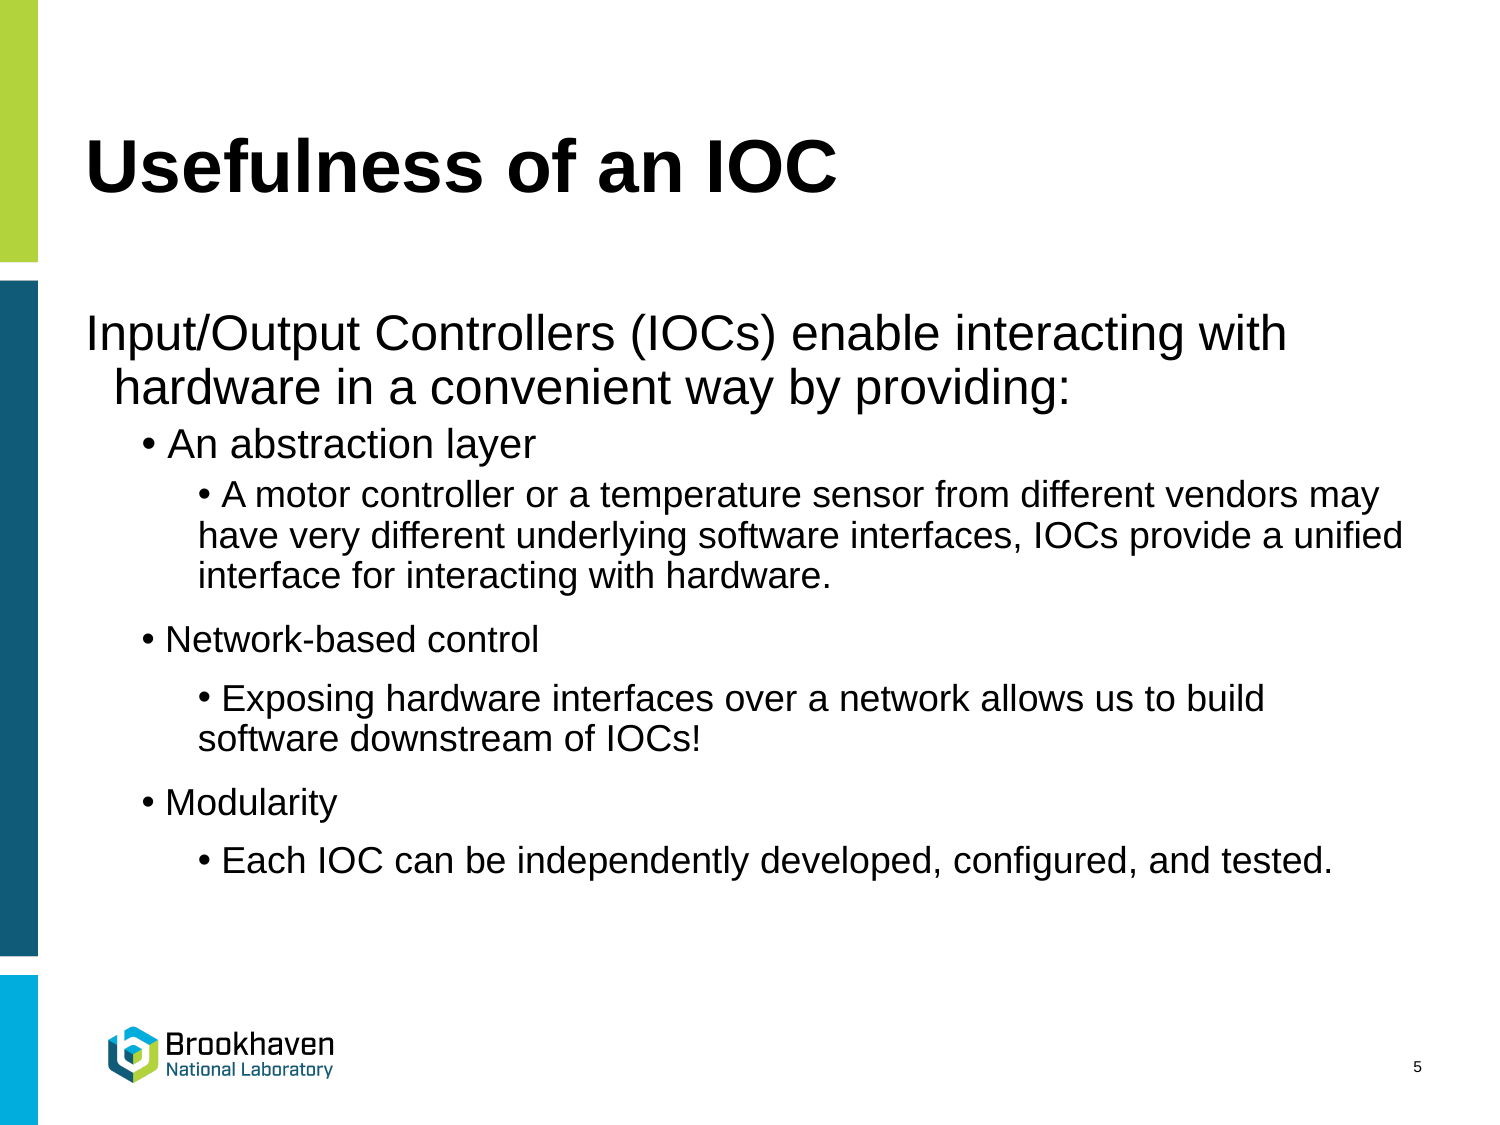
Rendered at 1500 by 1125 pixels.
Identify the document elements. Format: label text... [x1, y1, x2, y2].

title Usefulness of an IOC [70, 59, 1430, 278]
slide_number <number> [1376, 1036, 1430, 1097]
picture [0, 0, 1500, 1125]
list Input/Output Controllers (IOCs) enable interacting with hardware in a convenient way by providing: An abstraction layer A motor controller or a temperature sensor from different vendors may have very different underlying software interfaces, IOCs provide a unified interface for interacting with hardware. Network-based control Exposing hardware interfaces over a network allows us to build software downstream of IOCs! Modularity Each IOC can be independently developed, configured, and tested. [70, 299, 1430, 990]
